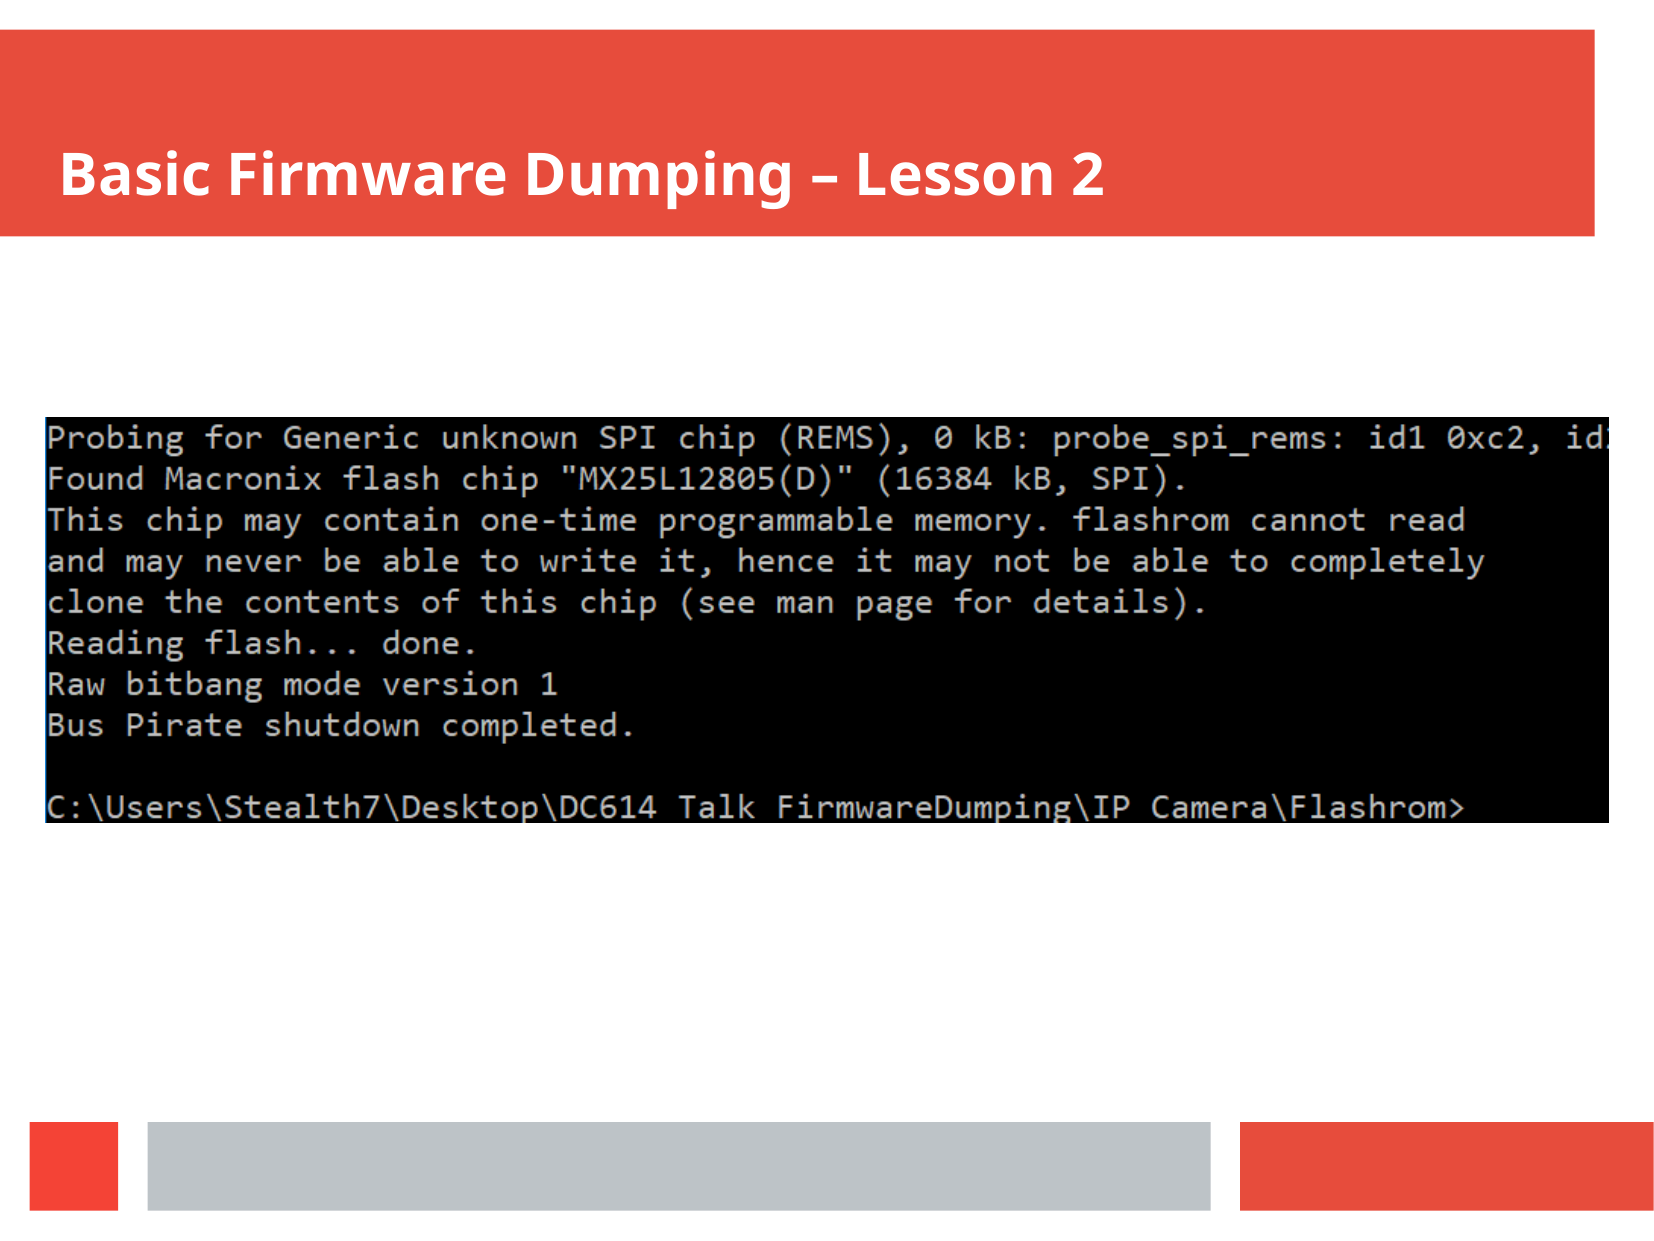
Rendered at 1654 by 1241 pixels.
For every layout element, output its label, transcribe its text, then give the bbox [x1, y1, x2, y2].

picture [45, 417, 1609, 823]
text_box Basic Firmware Dumping – Lesson 2 [59, 59, 1595, 207]
